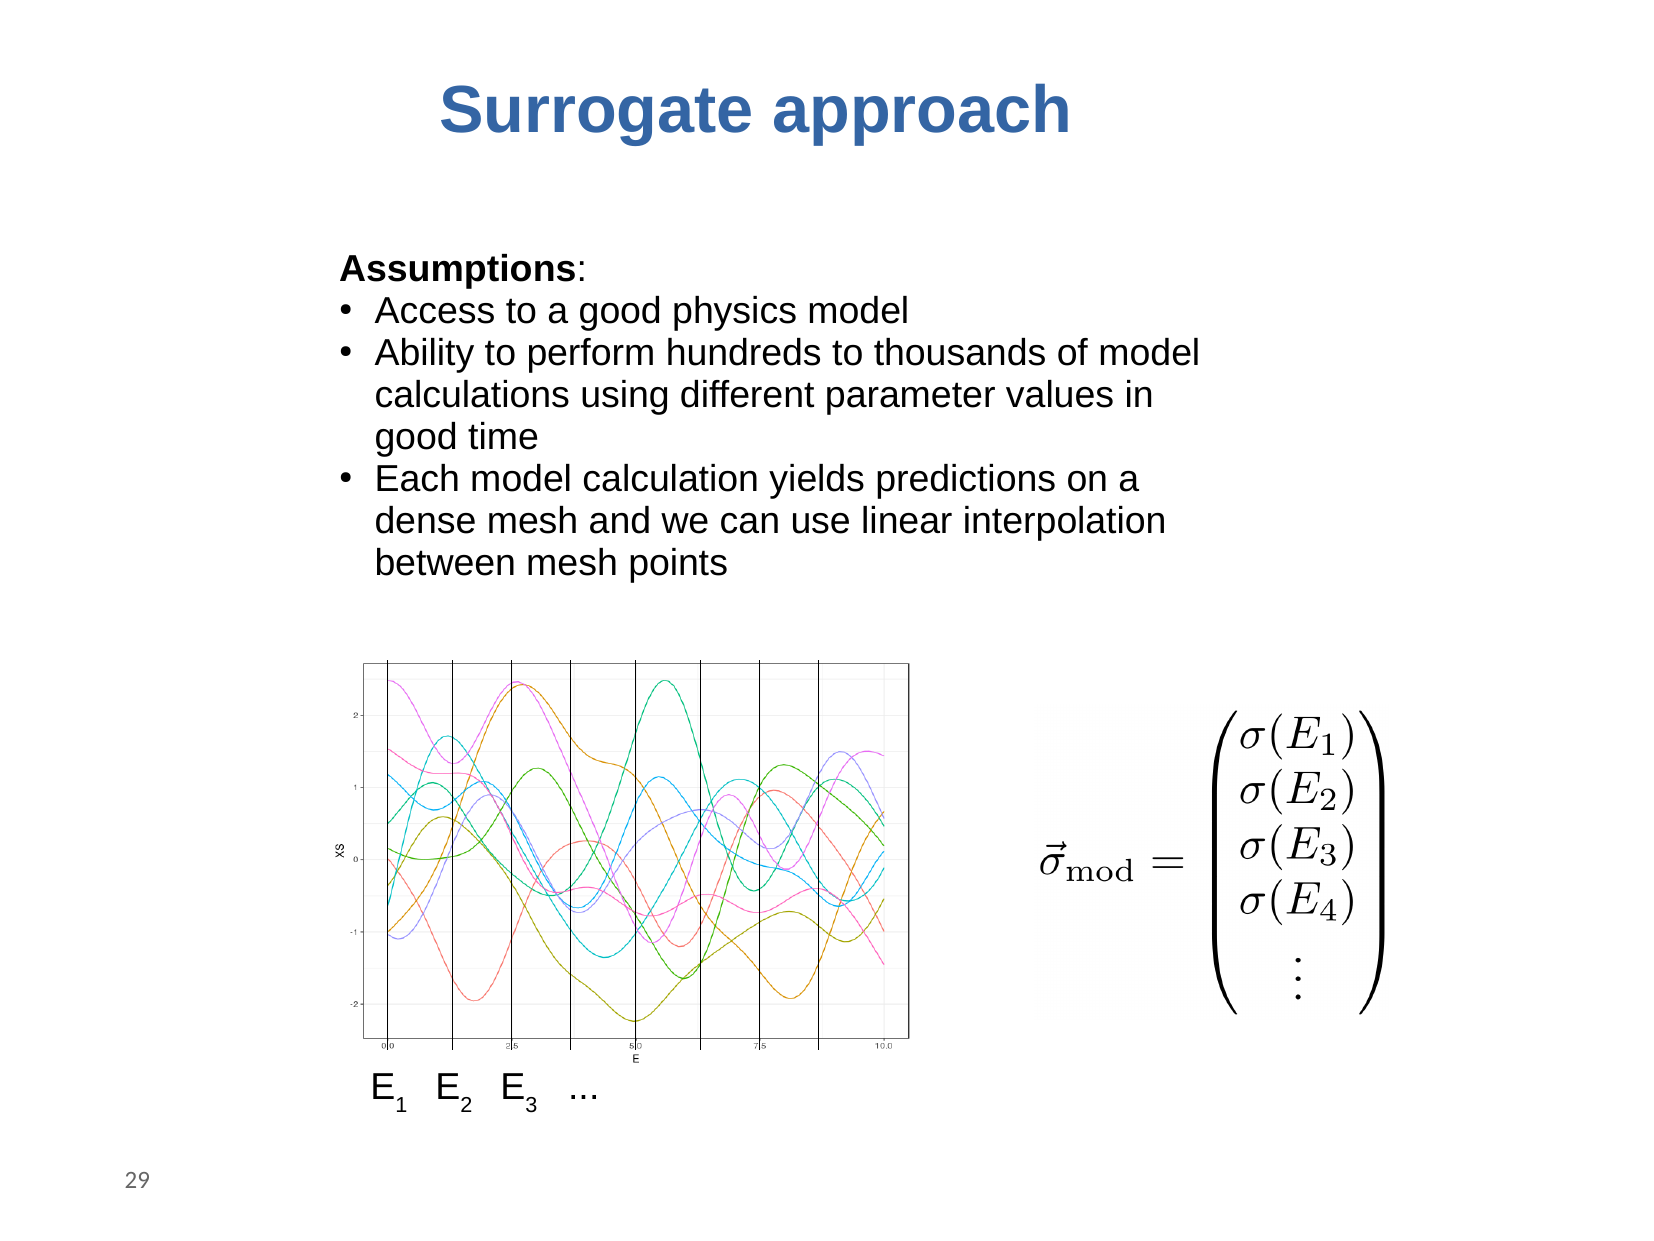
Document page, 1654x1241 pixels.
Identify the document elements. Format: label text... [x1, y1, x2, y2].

text_box E2 [420, 1058, 485, 1125]
text_box ... [553, 1058, 615, 1116]
picture [332, 675, 911, 1065]
text_box Assumptions: Access to a good physics model Ability to perform hundreds to thousands of model calculations using different parameter values in good time Each model calculation yields predictions on a dense mesh and we can use linear interpolation between mesh points [324, 240, 1246, 675]
picture [1034, 704, 1389, 1021]
text_box E3 [485, 1058, 553, 1125]
text_box E1 [355, 1058, 420, 1125]
title Surrogate approach [147, 5, 1365, 213]
